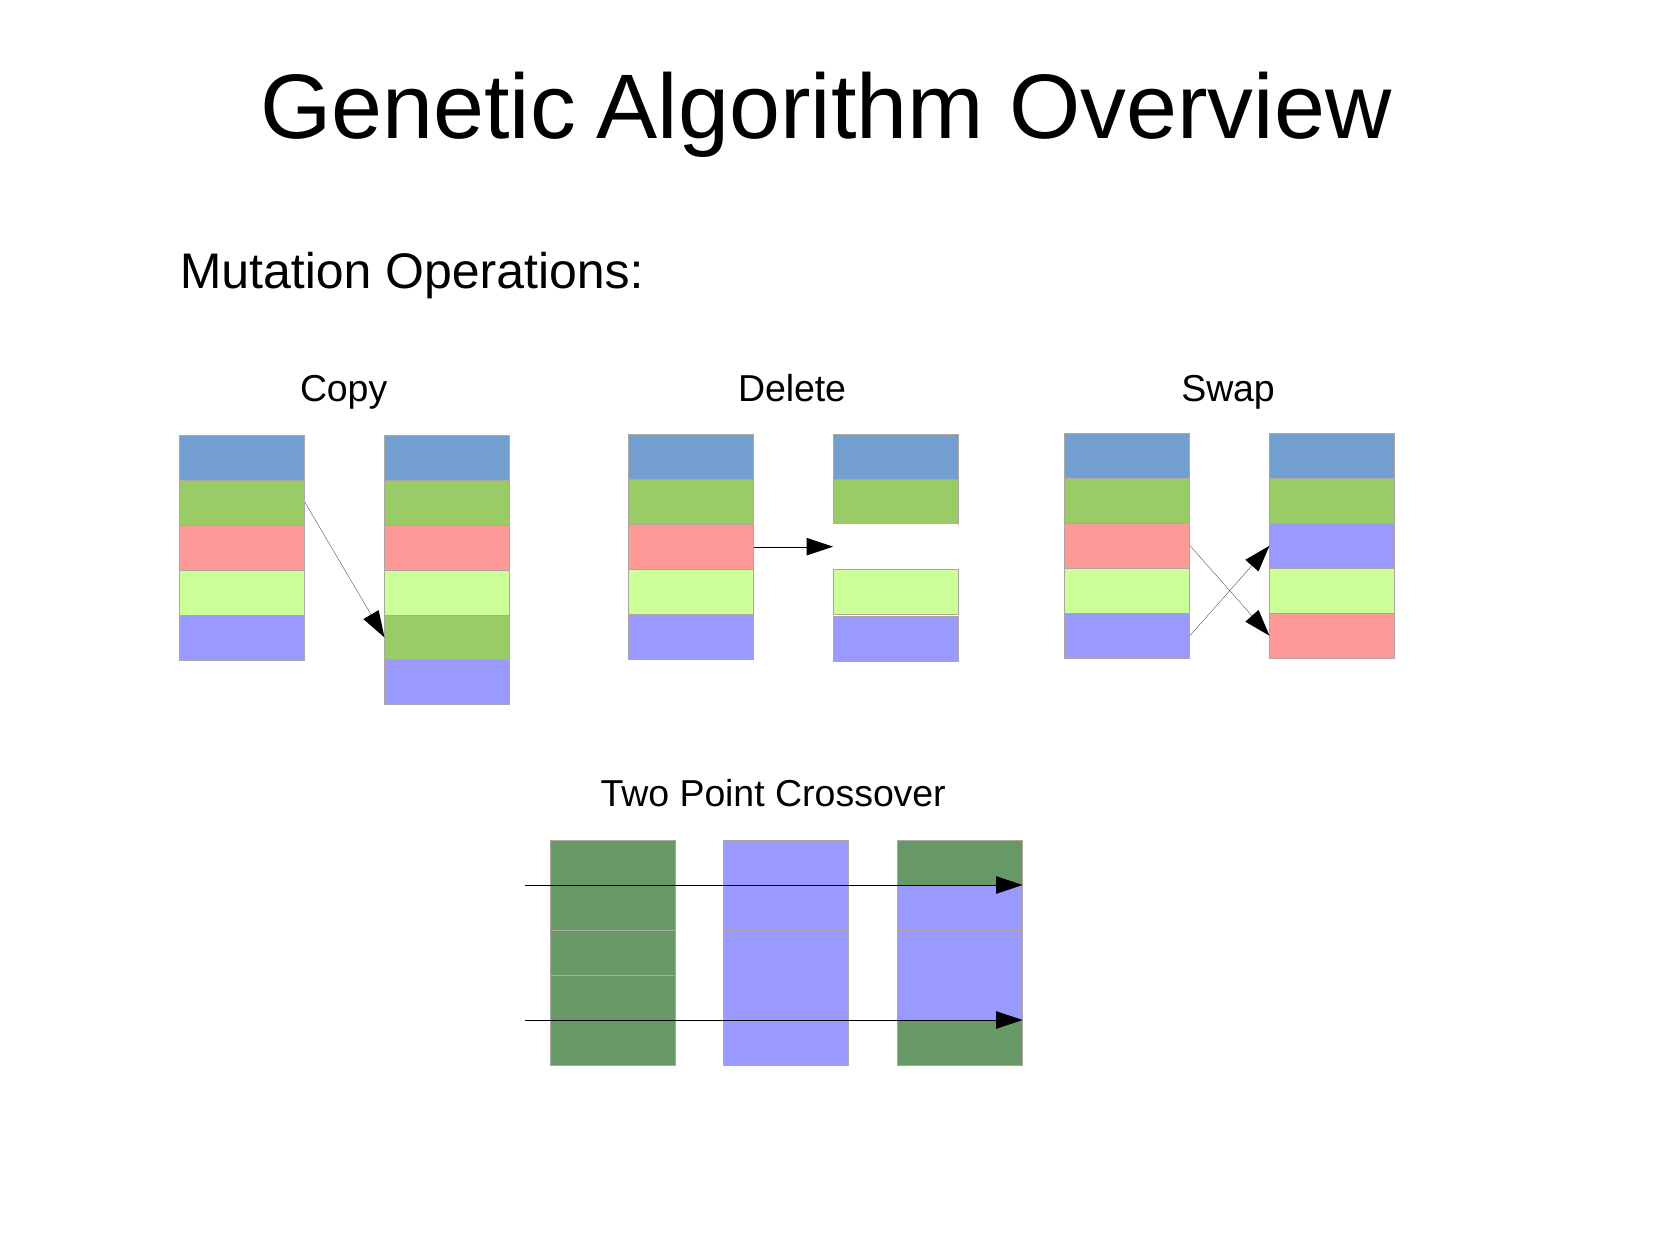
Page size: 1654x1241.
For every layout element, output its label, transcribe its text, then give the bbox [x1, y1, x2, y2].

text_box [723, 840, 849, 885]
text_box [550, 886, 676, 1020]
text_box [550, 1021, 676, 1066]
text_box Mutation Operations: [165, 235, 659, 308]
text_box [833, 616, 959, 662]
text_box [1064, 433, 1190, 659]
text_box [897, 840, 1023, 885]
text_box [384, 435, 510, 705]
text_box [1269, 433, 1395, 659]
text_box [833, 434, 959, 615]
text_box [179, 435, 305, 661]
text_box [550, 840, 676, 885]
text_box [723, 886, 849, 1020]
text_box Copy [285, 360, 403, 418]
text_box [897, 886, 1023, 1020]
title Genetic Algorithm Overview [82, 49, 1571, 166]
text_box Swap [1166, 360, 1290, 417]
text_box [897, 1021, 1023, 1066]
text_box [628, 434, 754, 660]
text_box Delete [723, 360, 862, 417]
text_box [723, 1021, 849, 1066]
text_box Two Point Crossover [585, 765, 961, 822]
